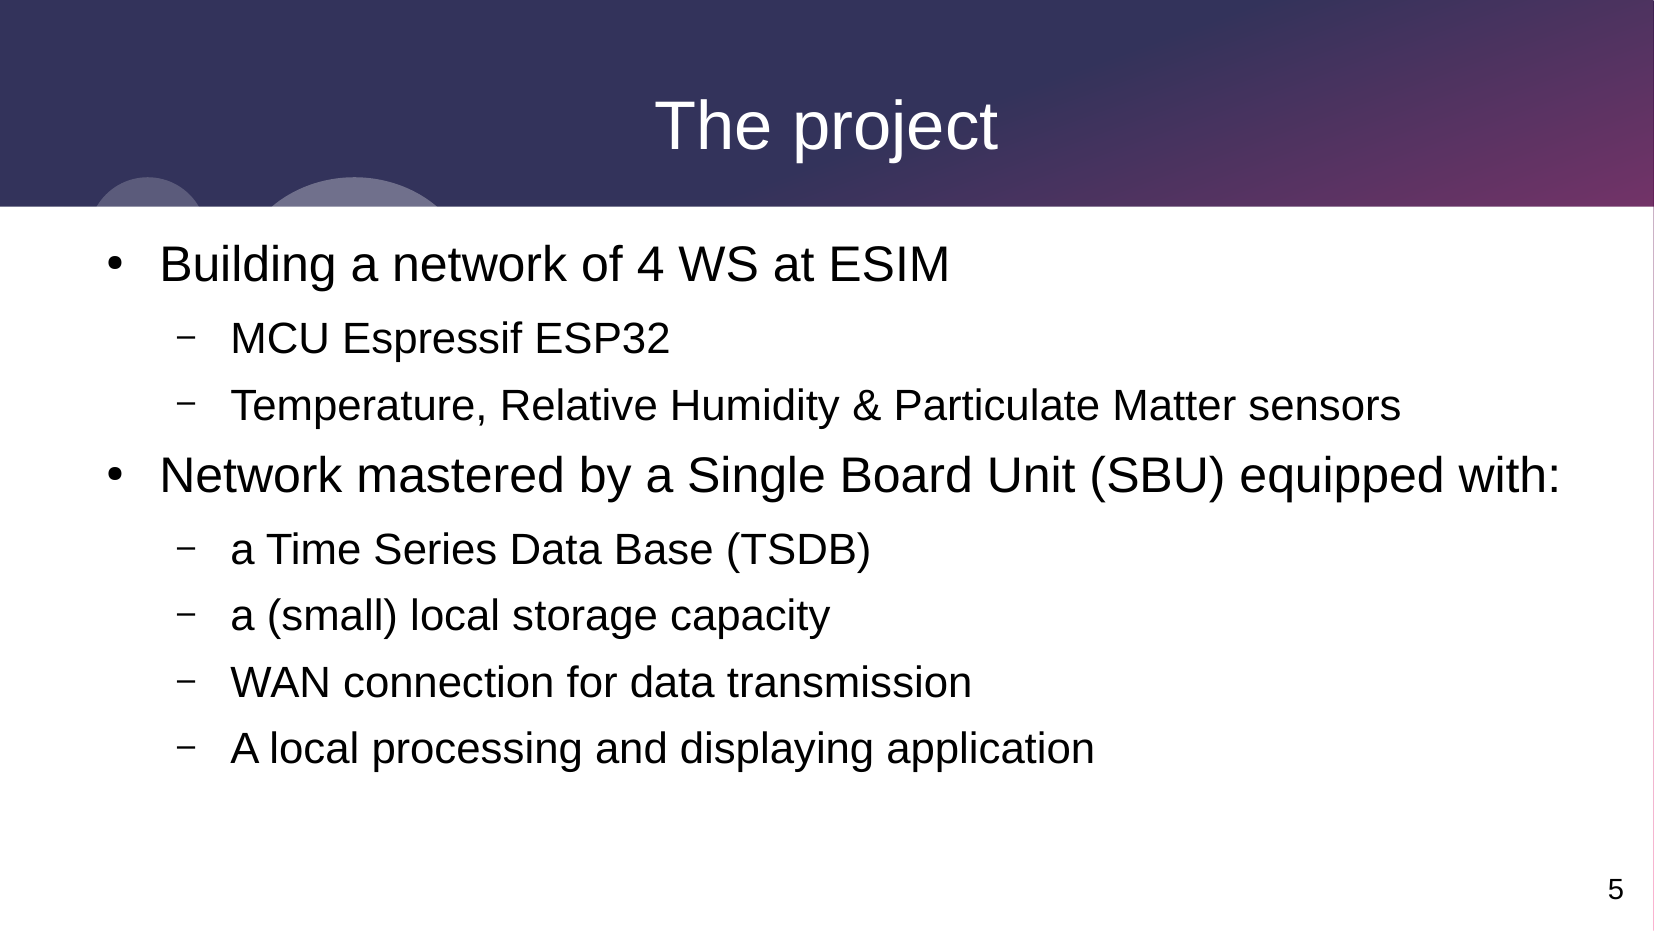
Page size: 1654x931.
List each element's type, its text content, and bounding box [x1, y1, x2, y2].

list Building a network of 4 WS at ESIM MCU Espressif ESP32 Temperature, Relative Humidity & Particulate Matter sensors Network mastered by a Single Board Unit (SBU) equipped with: a Time Series Data Base (TSDB) a (small) local storage capacity WAN connection for data transmission A local processing and displaying application [88, 236, 1565, 827]
title The project [88, 44, 1565, 207]
